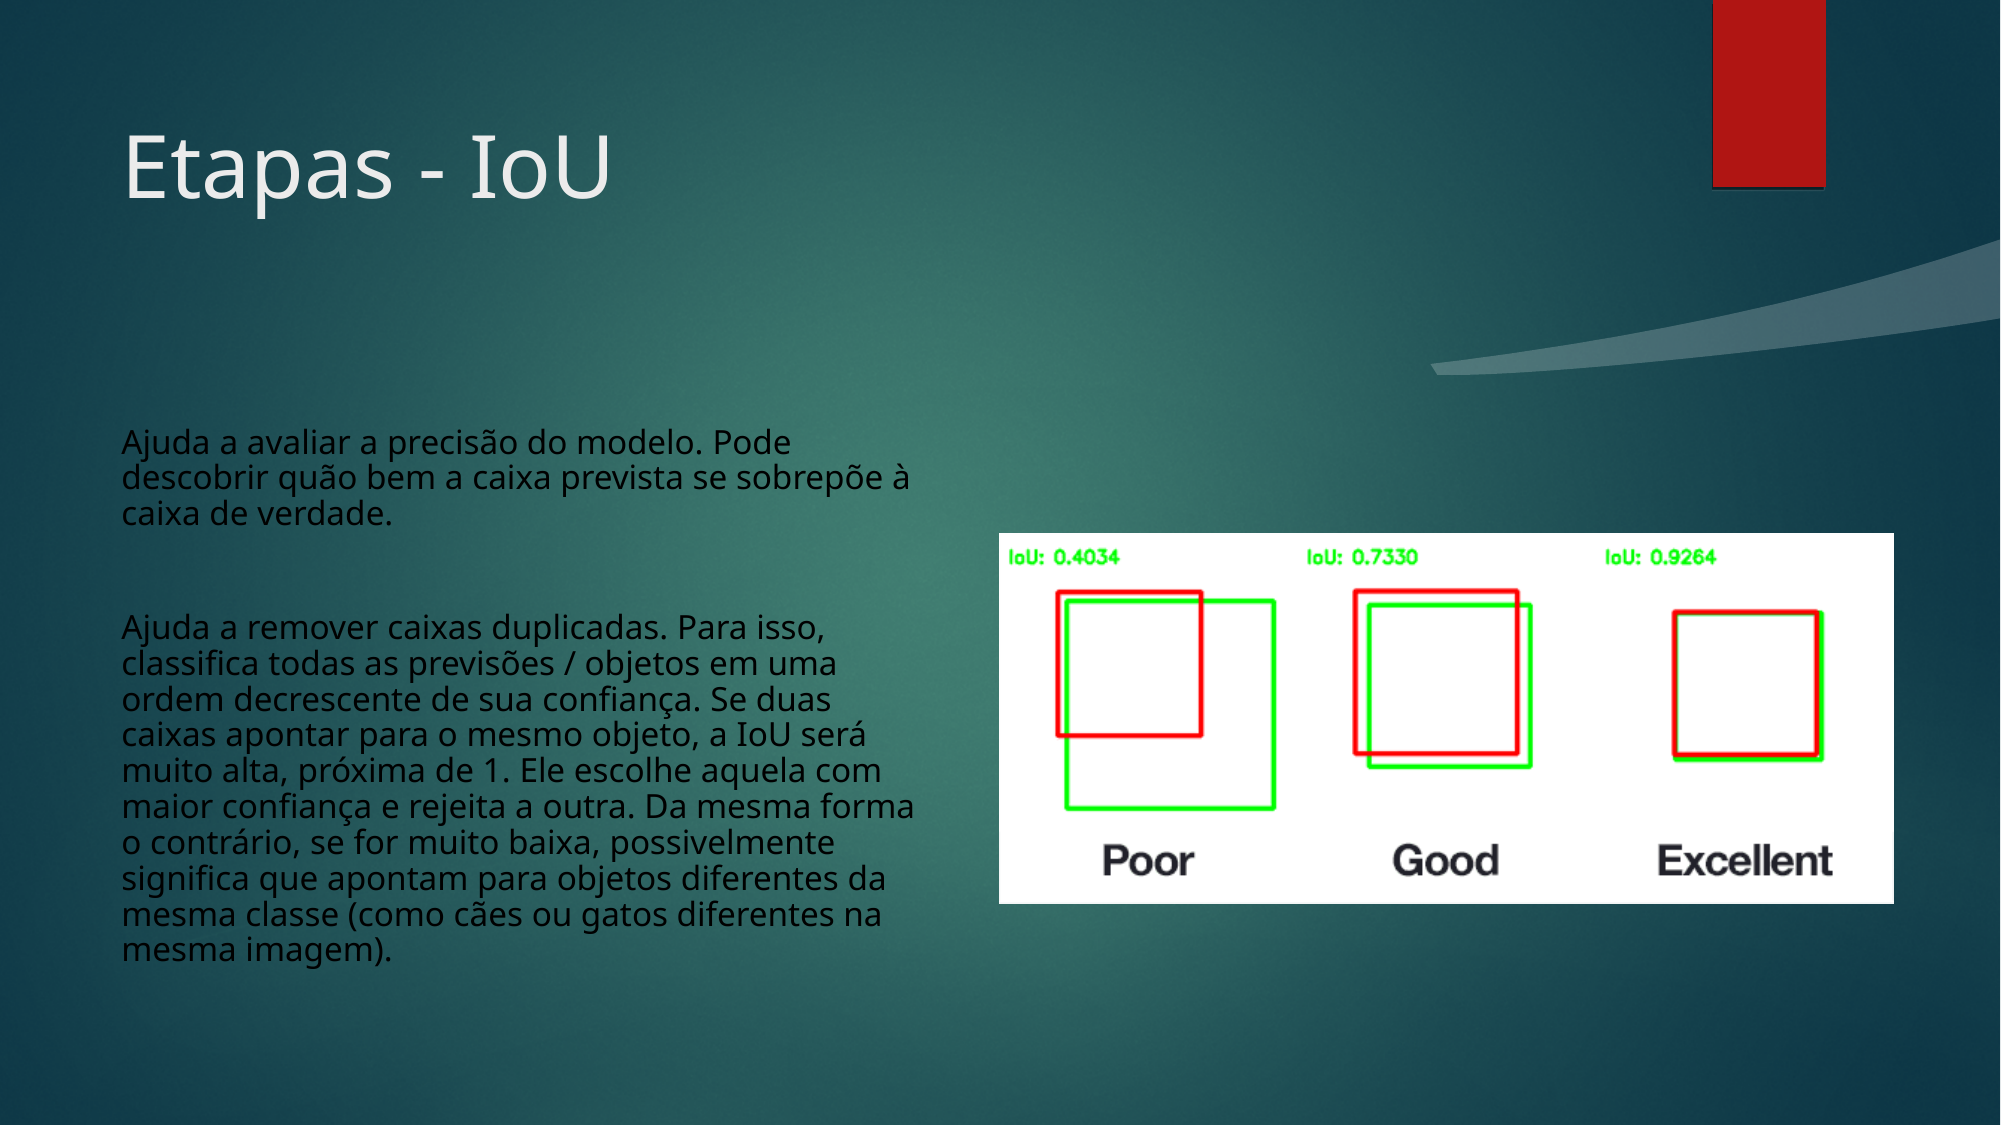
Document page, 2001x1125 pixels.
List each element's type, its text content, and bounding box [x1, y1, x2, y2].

list Ajuda a avaliar a precisão do modelo. Pode descobrir quão bem a caixa prevista se sobrepõe à caixa de verdade. Ajuda a remover caixas duplicadas. Para isso, classifica todas as previsões / objetos em uma ordem decrescente de sua confiança. Se duas caixas apontar para o mesmo objeto, a IoU será muito alta, próxima de 1. Ele escolhe aquela com maior confiança e rejeita a outra. Da mesma forma o contrário, se for muito baixa, possivelmente significa que apontam para objetos diferentes da mesma classe (como cães ou gatos diferentes na mesma imagem). [106, 418, 947, 1019]
text_box [0, 0, 2000, 1125]
title Etapas - IoU [106, 103, 1625, 271]
picture [999, 533, 1894, 904]
